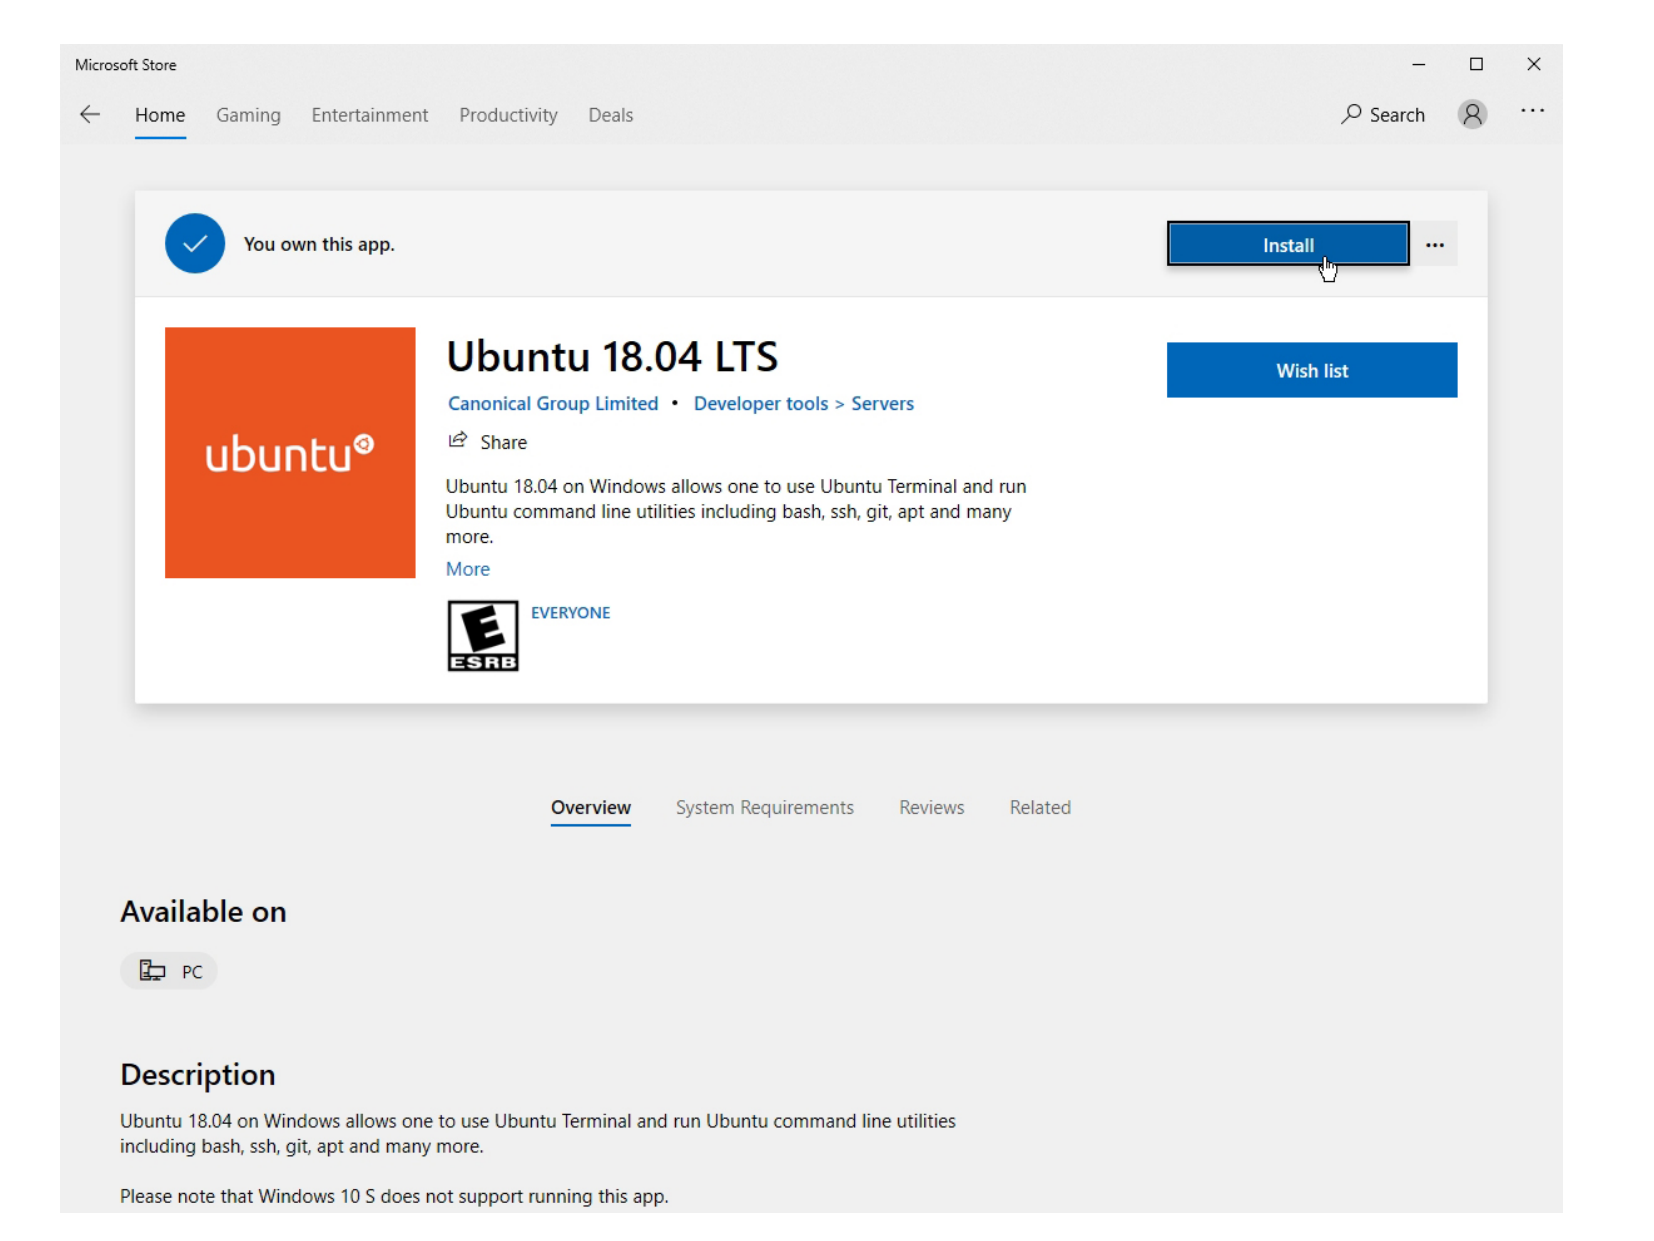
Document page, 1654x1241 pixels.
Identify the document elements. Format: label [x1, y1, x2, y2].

picture [60, 44, 1563, 1213]
